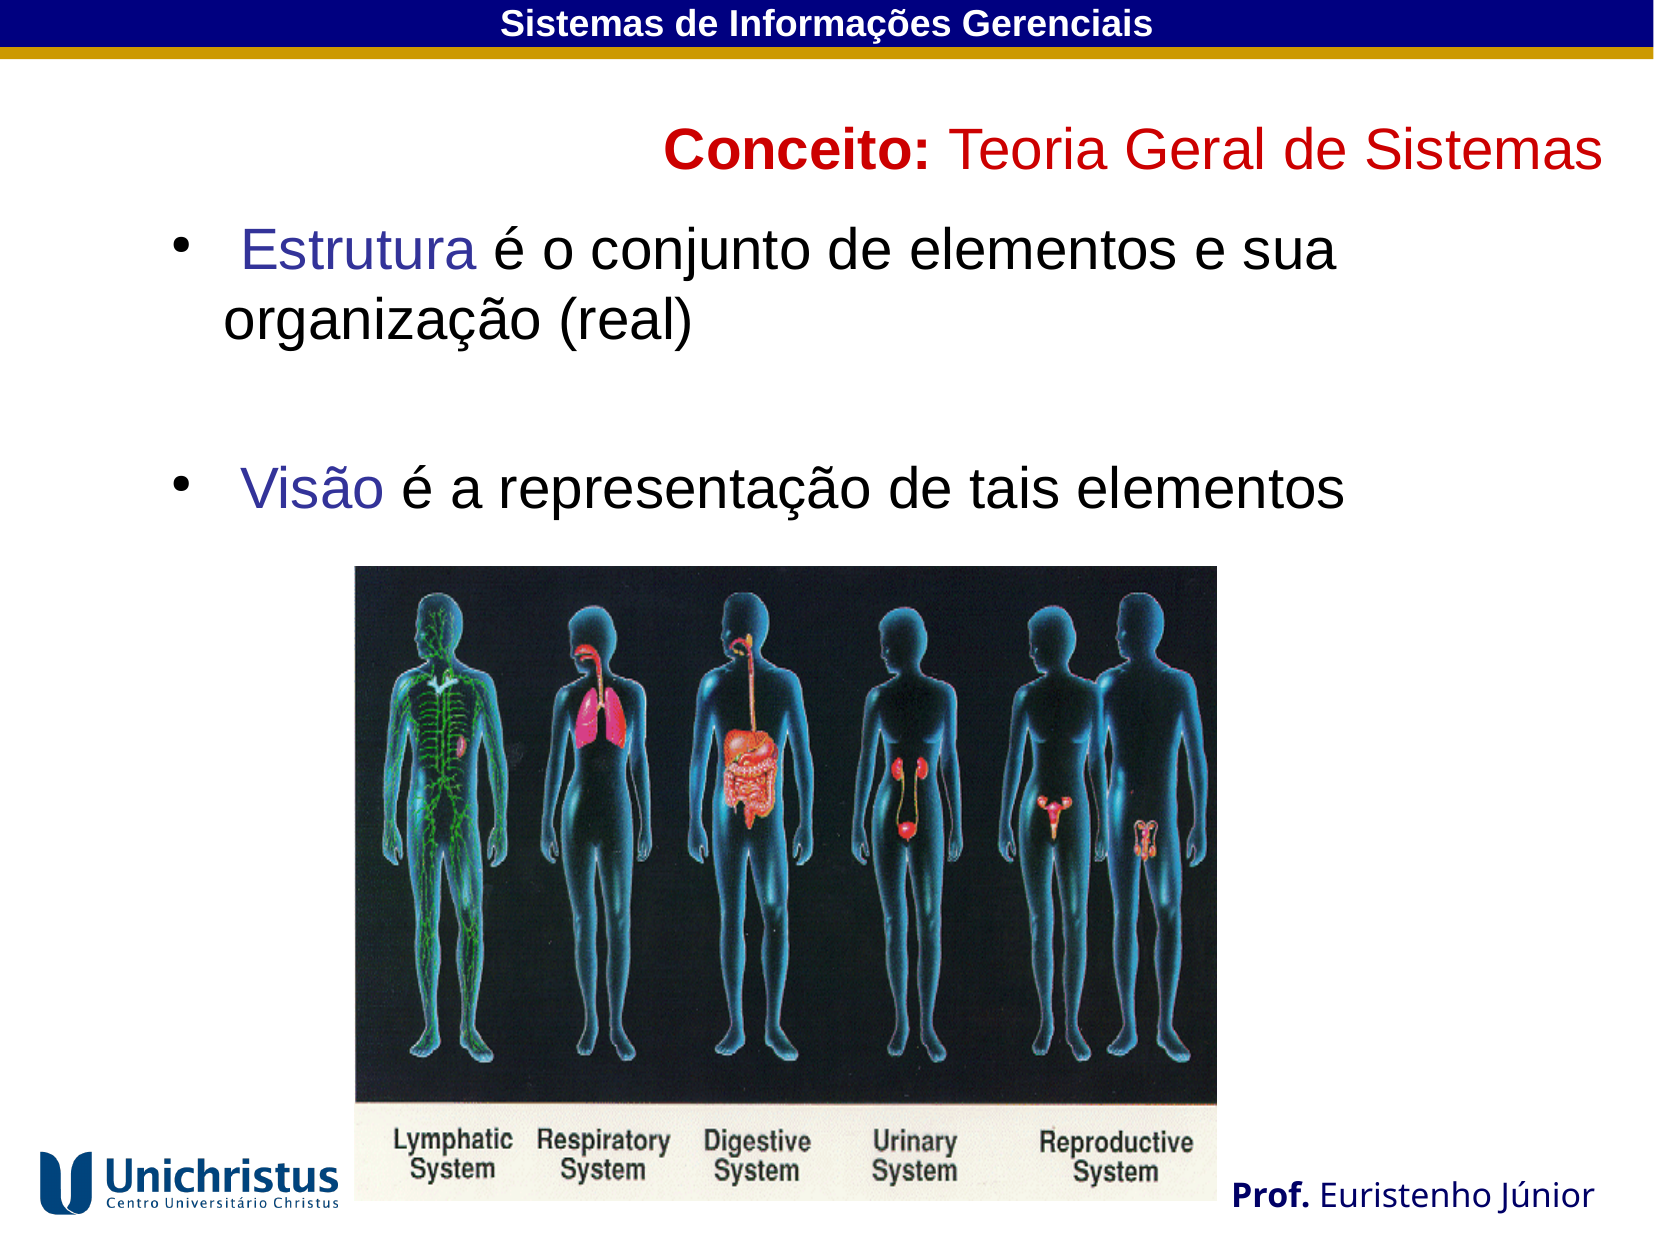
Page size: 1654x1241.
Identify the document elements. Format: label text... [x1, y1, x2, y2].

text_box Sistemas de Informações Gerenciais [0, 0, 1654, 47]
picture [354, 566, 1217, 1201]
text_box [0, 47, 1654, 60]
text_box Estrutura é o conjunto de elementos e sua organização (real) Visão é a representação de tais elementos [138, 203, 1489, 530]
text_box Conceito: Teoria Geral de Sistemas [649, 109, 1654, 189]
text_box Prof. Euristenho Júnior [1216, 1163, 1654, 1224]
picture [35, 1148, 343, 1217]
